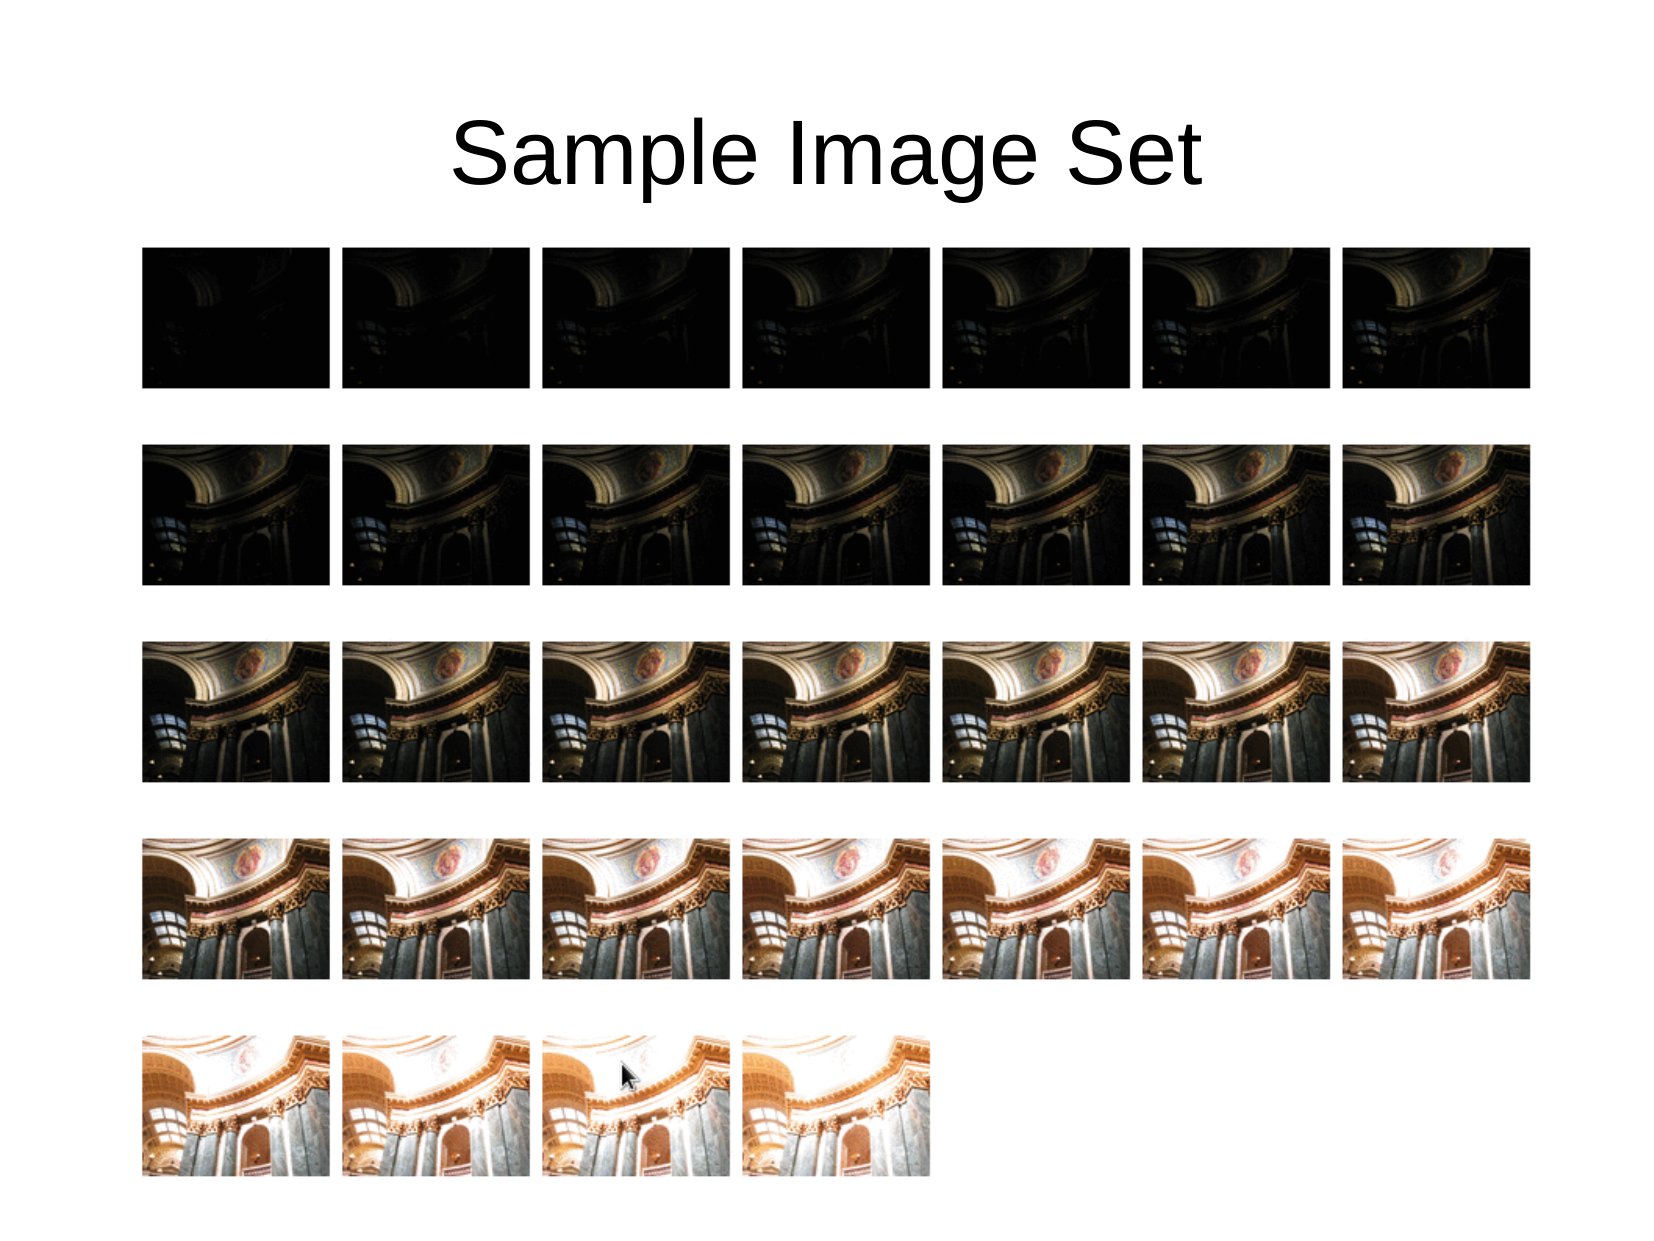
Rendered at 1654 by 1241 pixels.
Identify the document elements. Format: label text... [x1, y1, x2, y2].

title Sample Image Set [82, 49, 1571, 257]
picture [105, 226, 1582, 1201]
